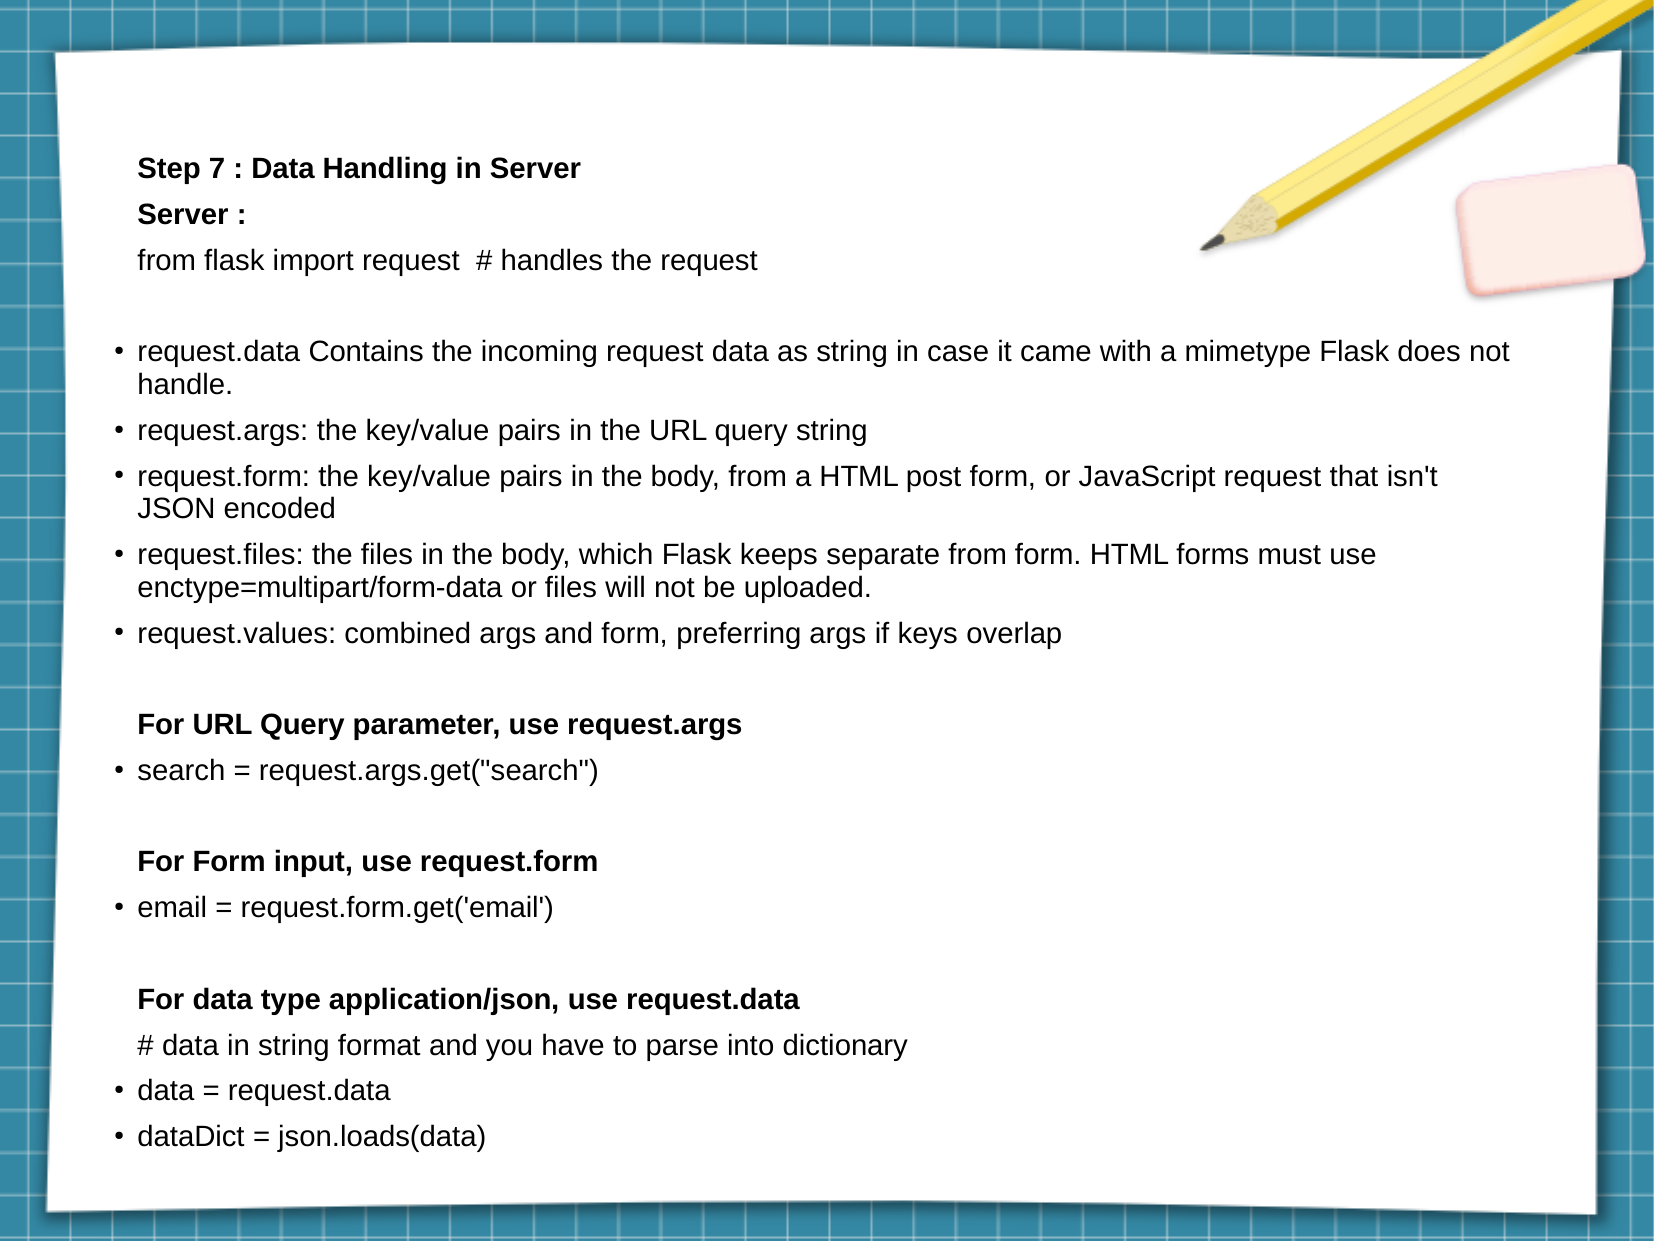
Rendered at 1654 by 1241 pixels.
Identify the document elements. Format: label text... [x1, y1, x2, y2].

list Step 7 : Data Handling in Server Server : from flask import request # handles the request request.data Contains the incoming request data as string in case it came with a mimetype Flask does not handle. request.args: the key/value pairs in the URL query string request.form: the key/value pairs in the body, from a HTML post form, or JavaScript request that isn't JSON encoded request.files: the files in the body, which Flask keeps separate from form. HTML forms must use enctype=multipart/form-data or files will not be uploaded. request.values: combined args and form, preferring args if keys overlap For URL Query parameter, use request.args search = request.args.get("search") For Form input, use request.form email = request.form.get('email') For data type application/json, use request.data # data in string format and you have to parse into dictionary data = request.data dataDict = json.loads(data) [106, 106, 1524, 1170]
picture [0, 0, 1654, 1241]
